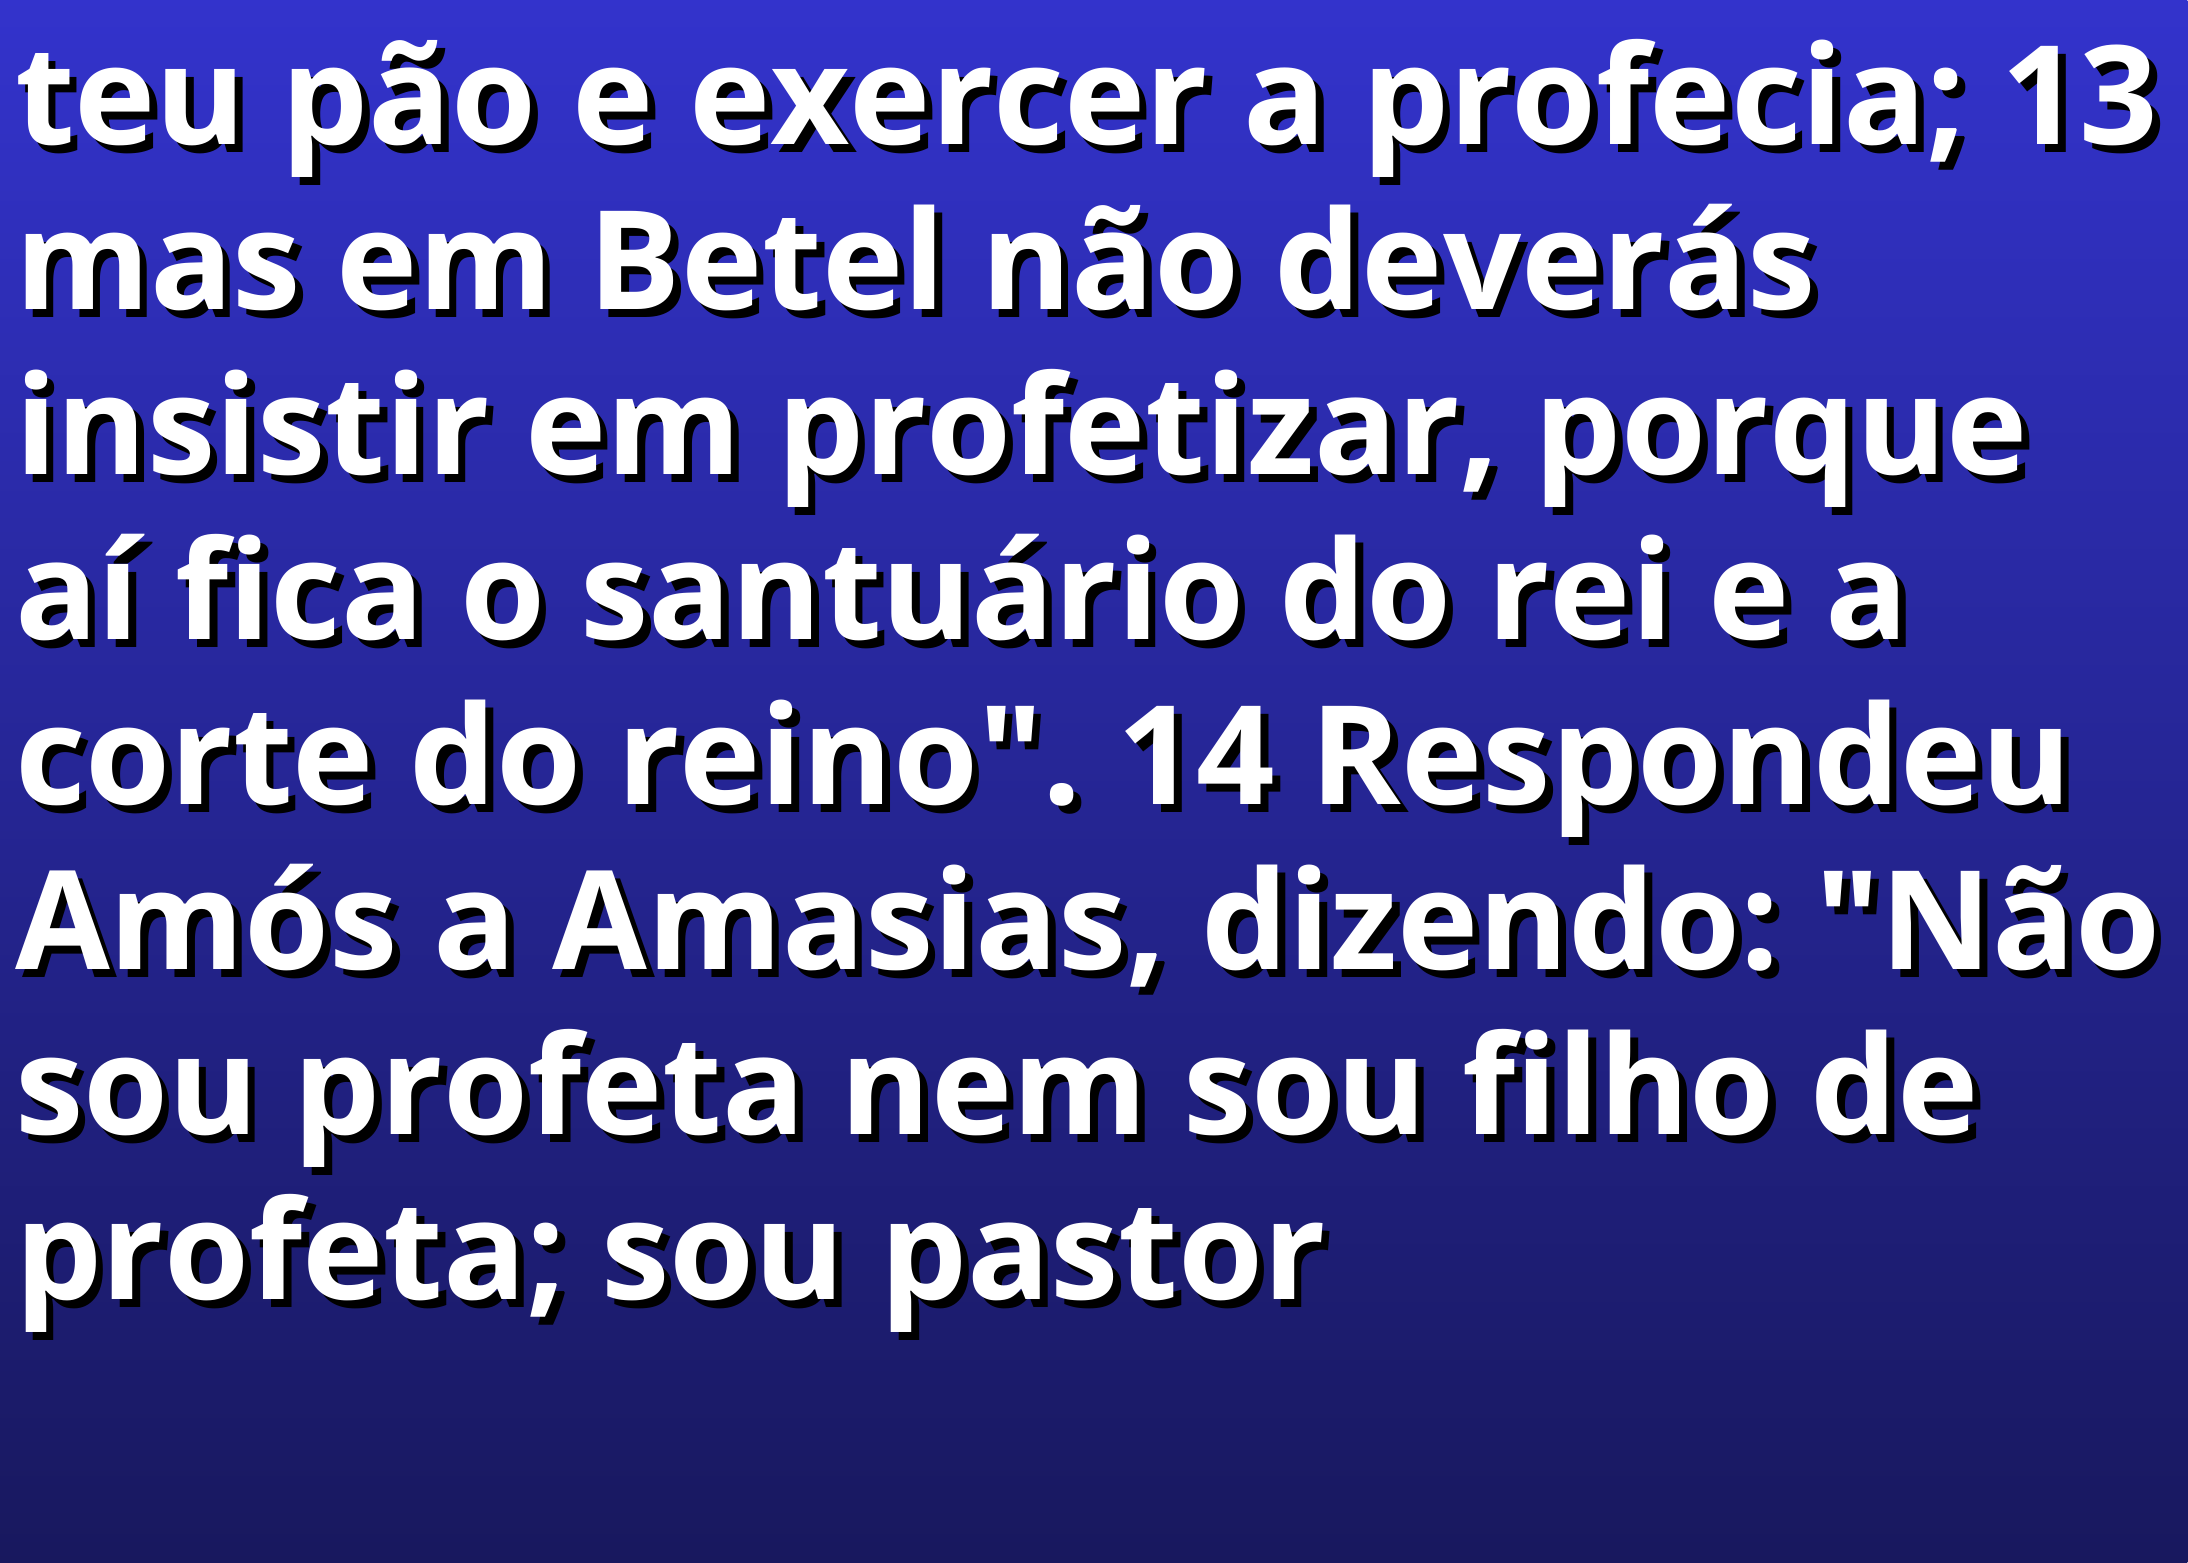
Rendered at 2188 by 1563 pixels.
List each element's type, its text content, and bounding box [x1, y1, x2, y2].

text_box teu pão e exercer a profecia; 13 mas em Betel não deverás insistir em profetizar, porque aí fica o santuário do rei e a corte do reino". 14 Respondeu Amós a Amasias, dizendo: "Não sou profeta nem sou filho de profeta; sou pastor [0, 0, 2188, 1335]
